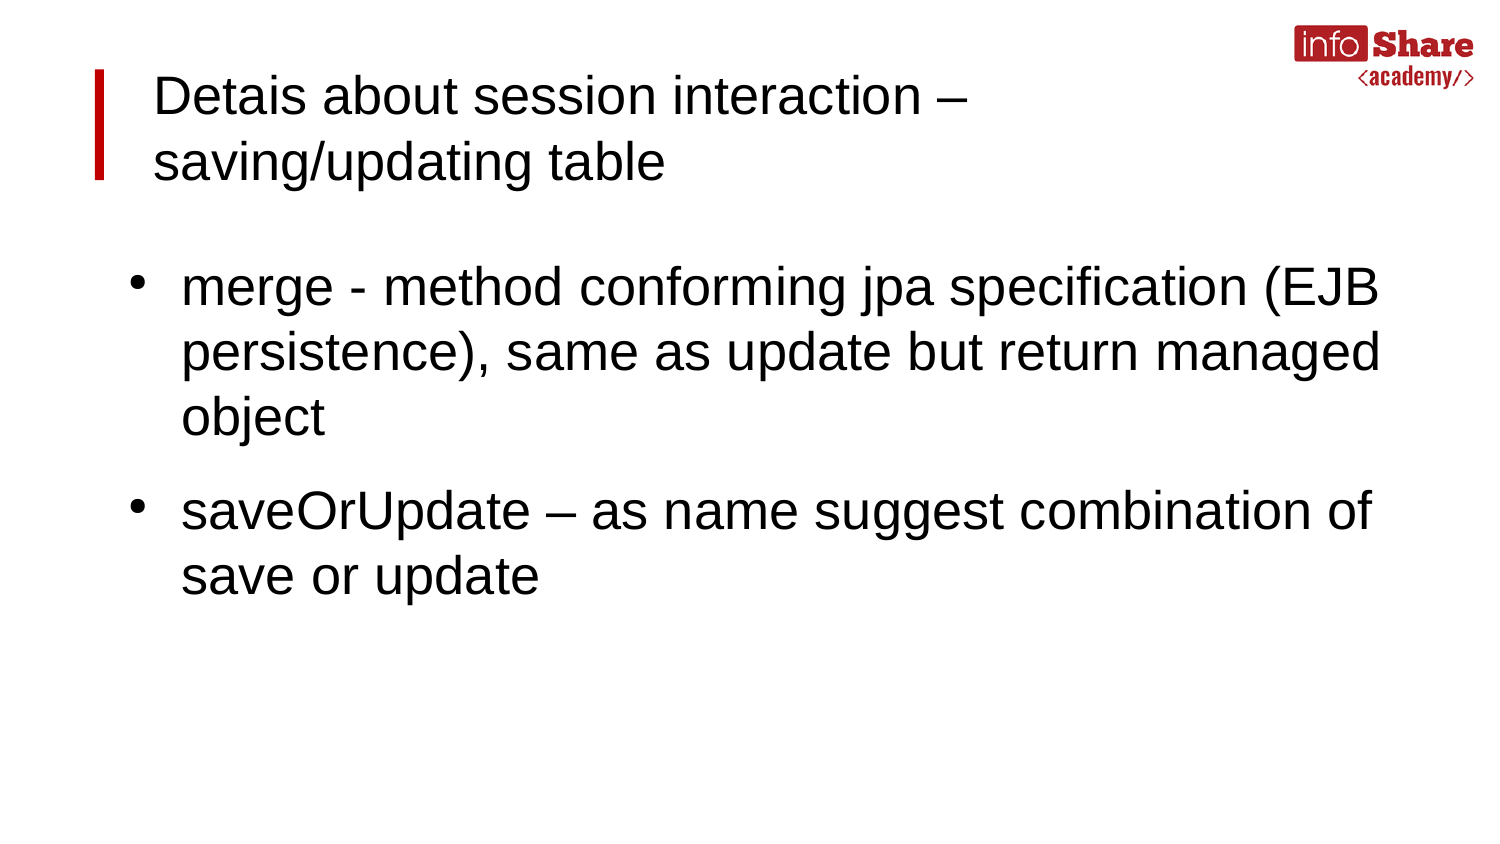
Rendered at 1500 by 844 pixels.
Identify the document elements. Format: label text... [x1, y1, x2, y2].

list merge - method conforming jpa specification (EJB persistence), same as update but return managed object saveOrUpdate – as name suggest combination of save or update [95, 236, 1453, 753]
title Detais about session interaction – saving/updating table [138, 45, 1312, 187]
picture [1267, 0, 1500, 117]
